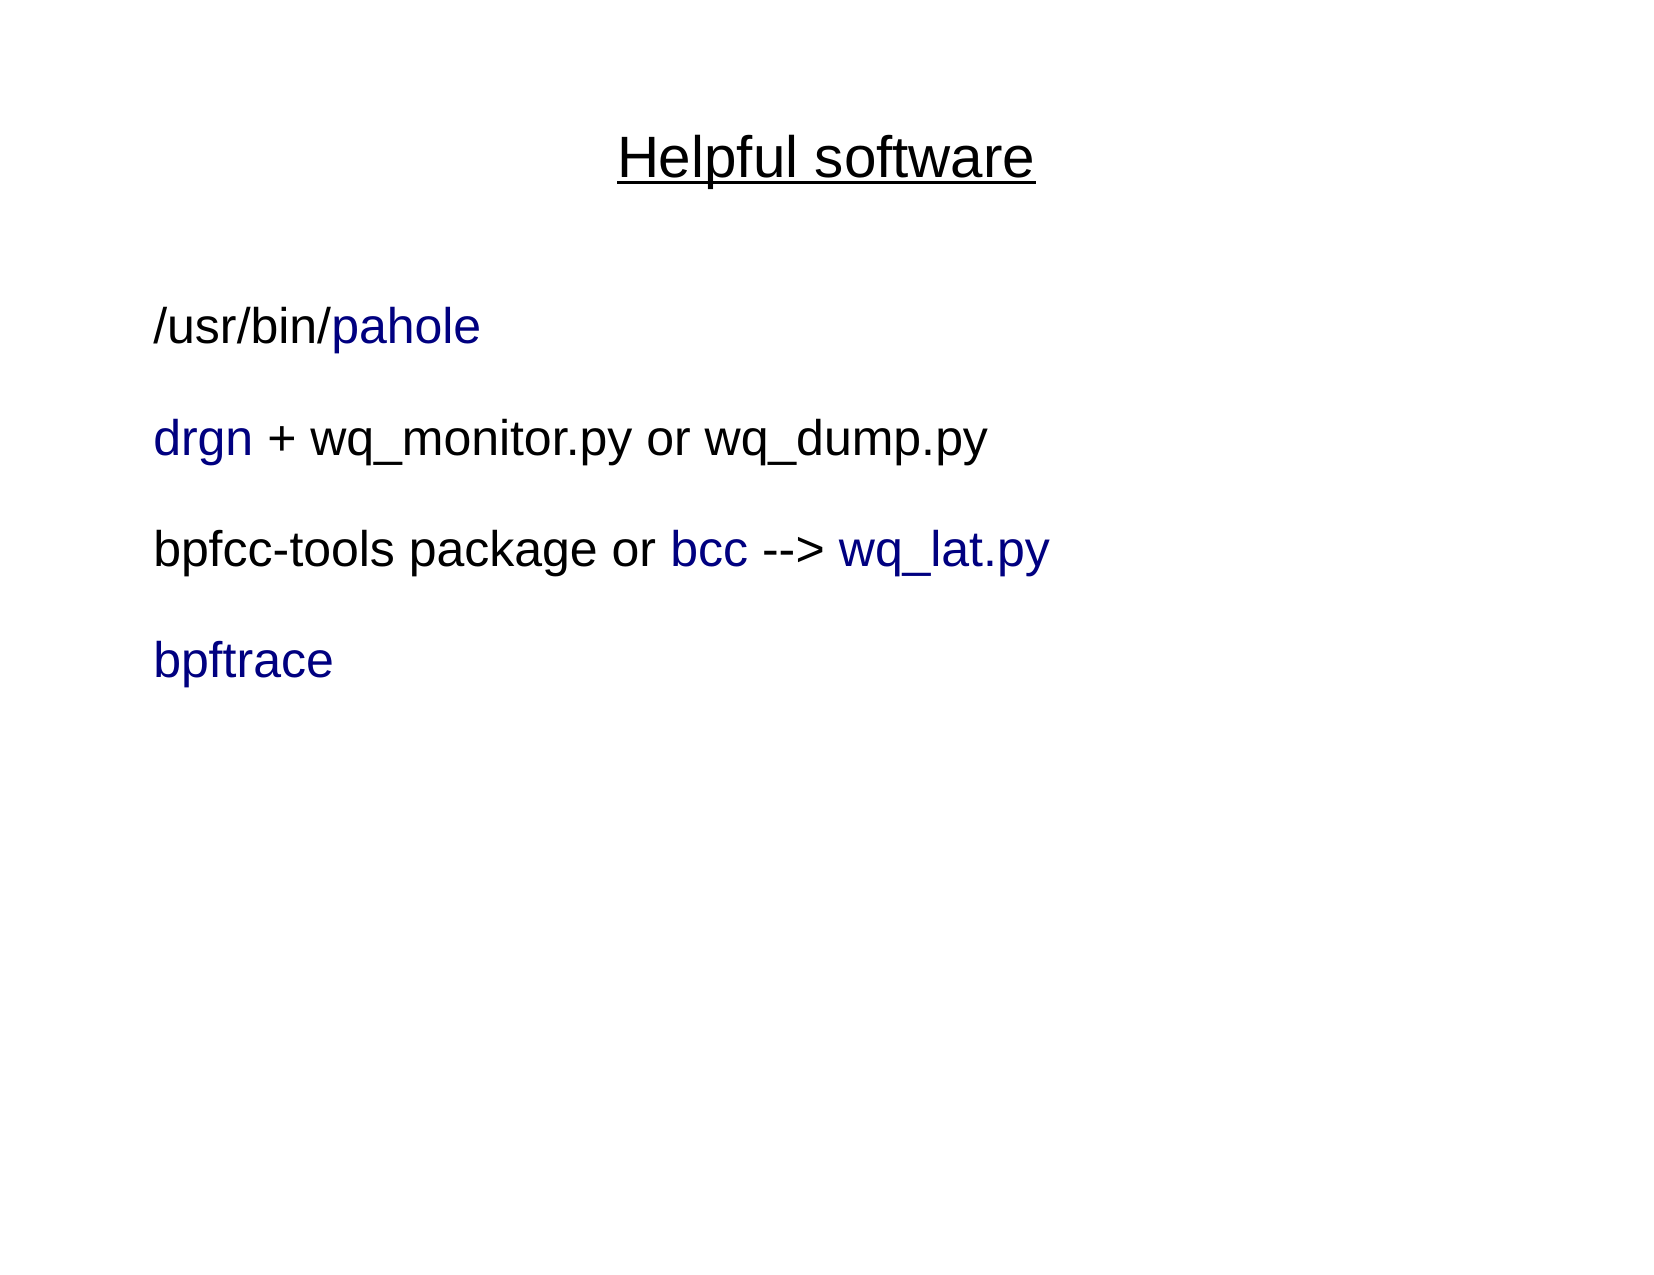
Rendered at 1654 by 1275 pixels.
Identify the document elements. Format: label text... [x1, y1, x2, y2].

list /usr/bin/pahole drgn + wq_monitor.py or wq_dump.py bpfcc-tools package or bcc --> wq_lat.py bpftrace [82, 298, 1571, 1038]
title Helpful software [82, 50, 1571, 264]
